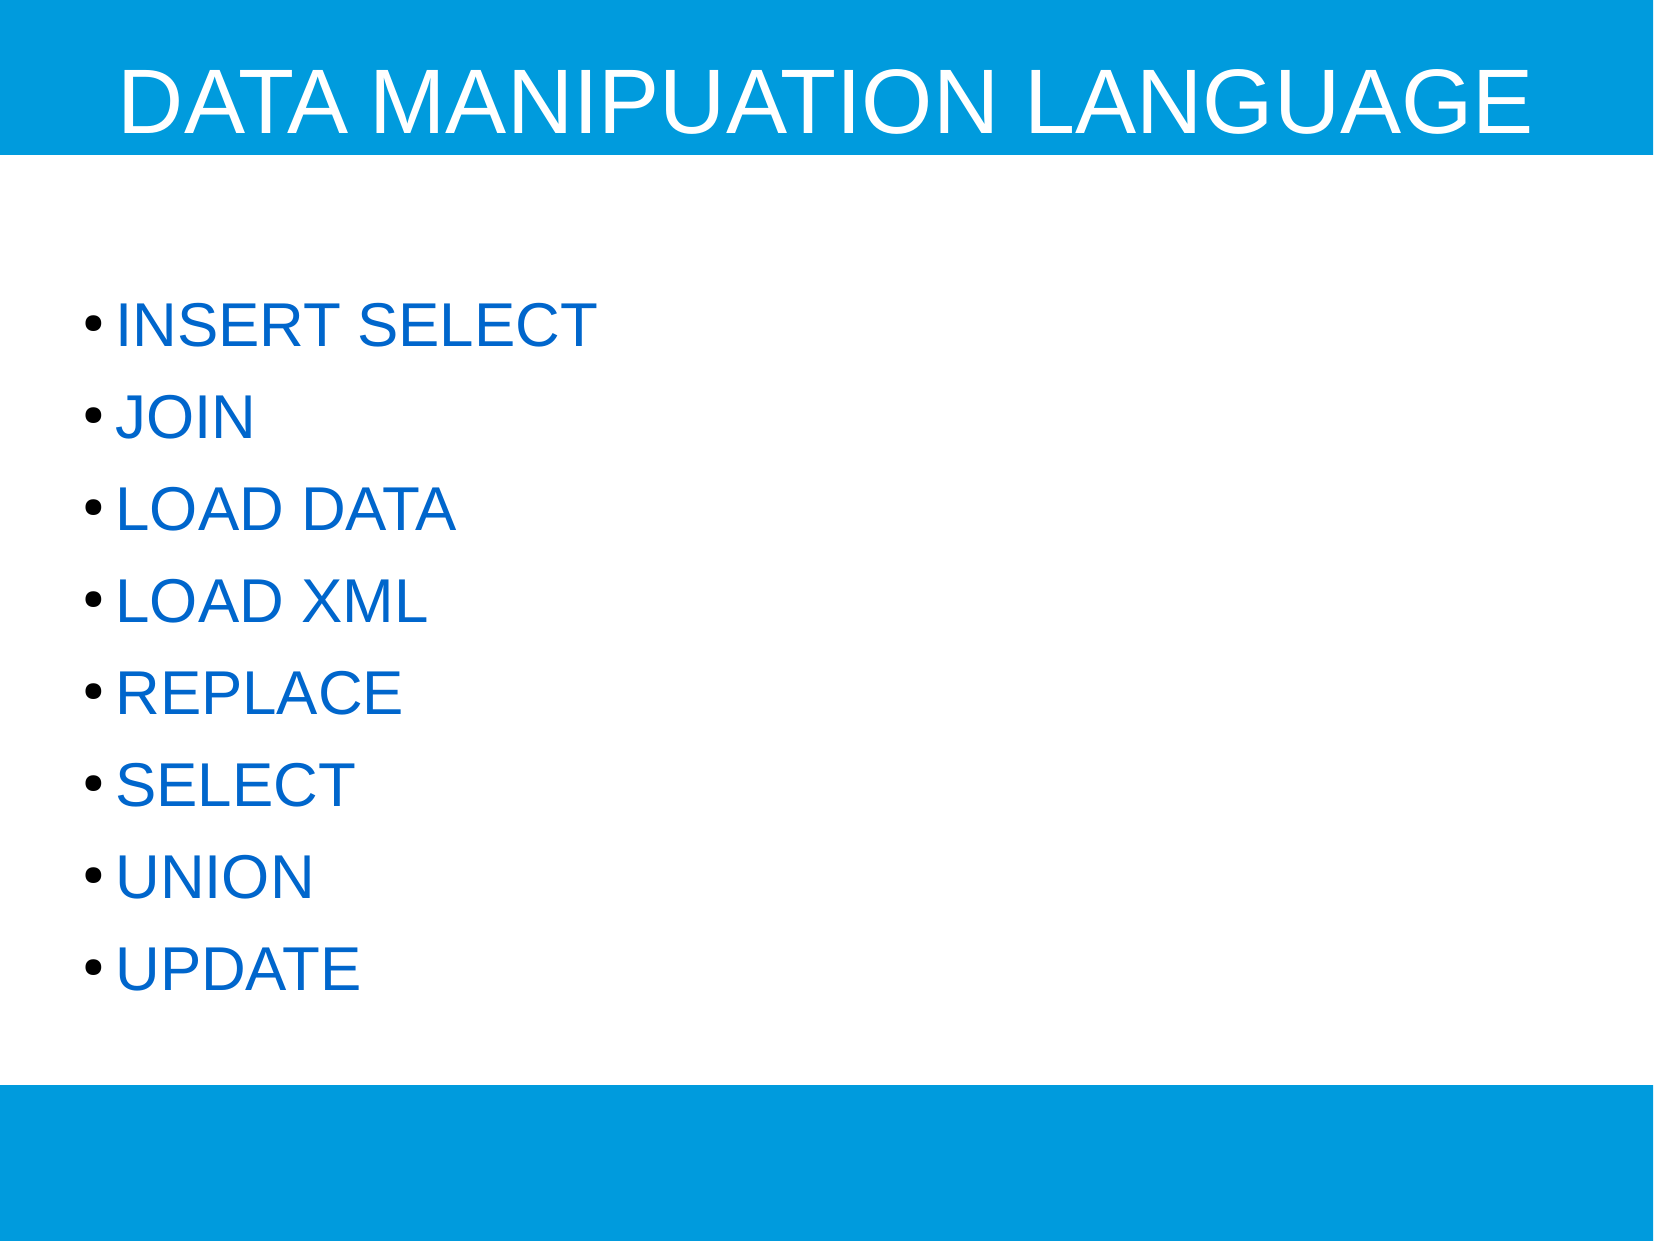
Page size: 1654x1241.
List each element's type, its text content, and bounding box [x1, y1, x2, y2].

title DATA MANIPUATION LANGUAGE [82, 49, 1571, 155]
list INSERT SELECT JOIN LOAD DATA LOAD XML REPLACE SELECT UNION UPDATE [82, 290, 1571, 1010]
